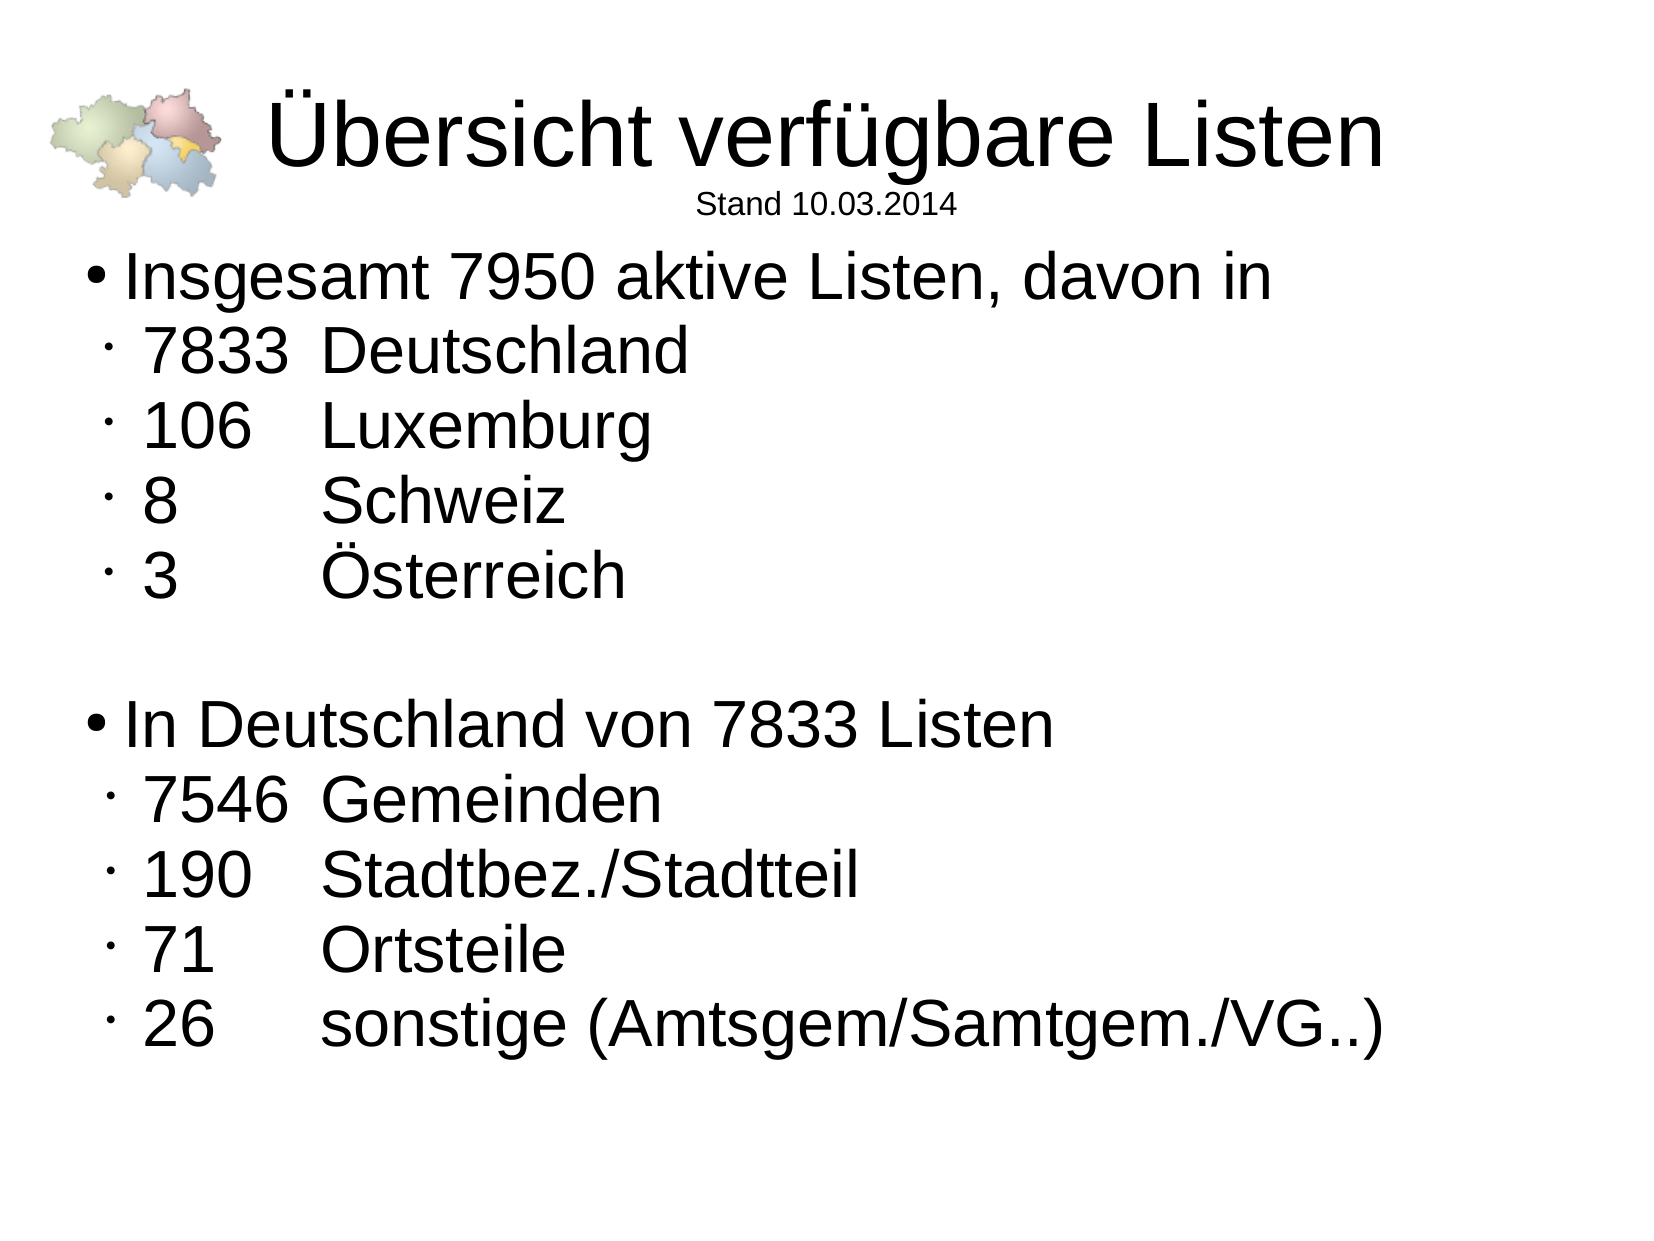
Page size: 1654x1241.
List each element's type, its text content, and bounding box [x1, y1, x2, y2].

subtitle Insgesamt 7950 aktive Listen, davon in 7833 Deutschland 106 Luxemburg 8 Schweiz 3 Österreich In Deutschland von 7833 Listen 7546 Gemeinden 190 Stadtbez./Stadtteil 71 Ortsteile 26 sonstige (Amtsgem/Samtgem./VG..) [82, 238, 1571, 1062]
title Übersicht verfügbare Listen Stand 10.03.2014 [82, 49, 1571, 238]
picture [11, 68, 250, 225]
